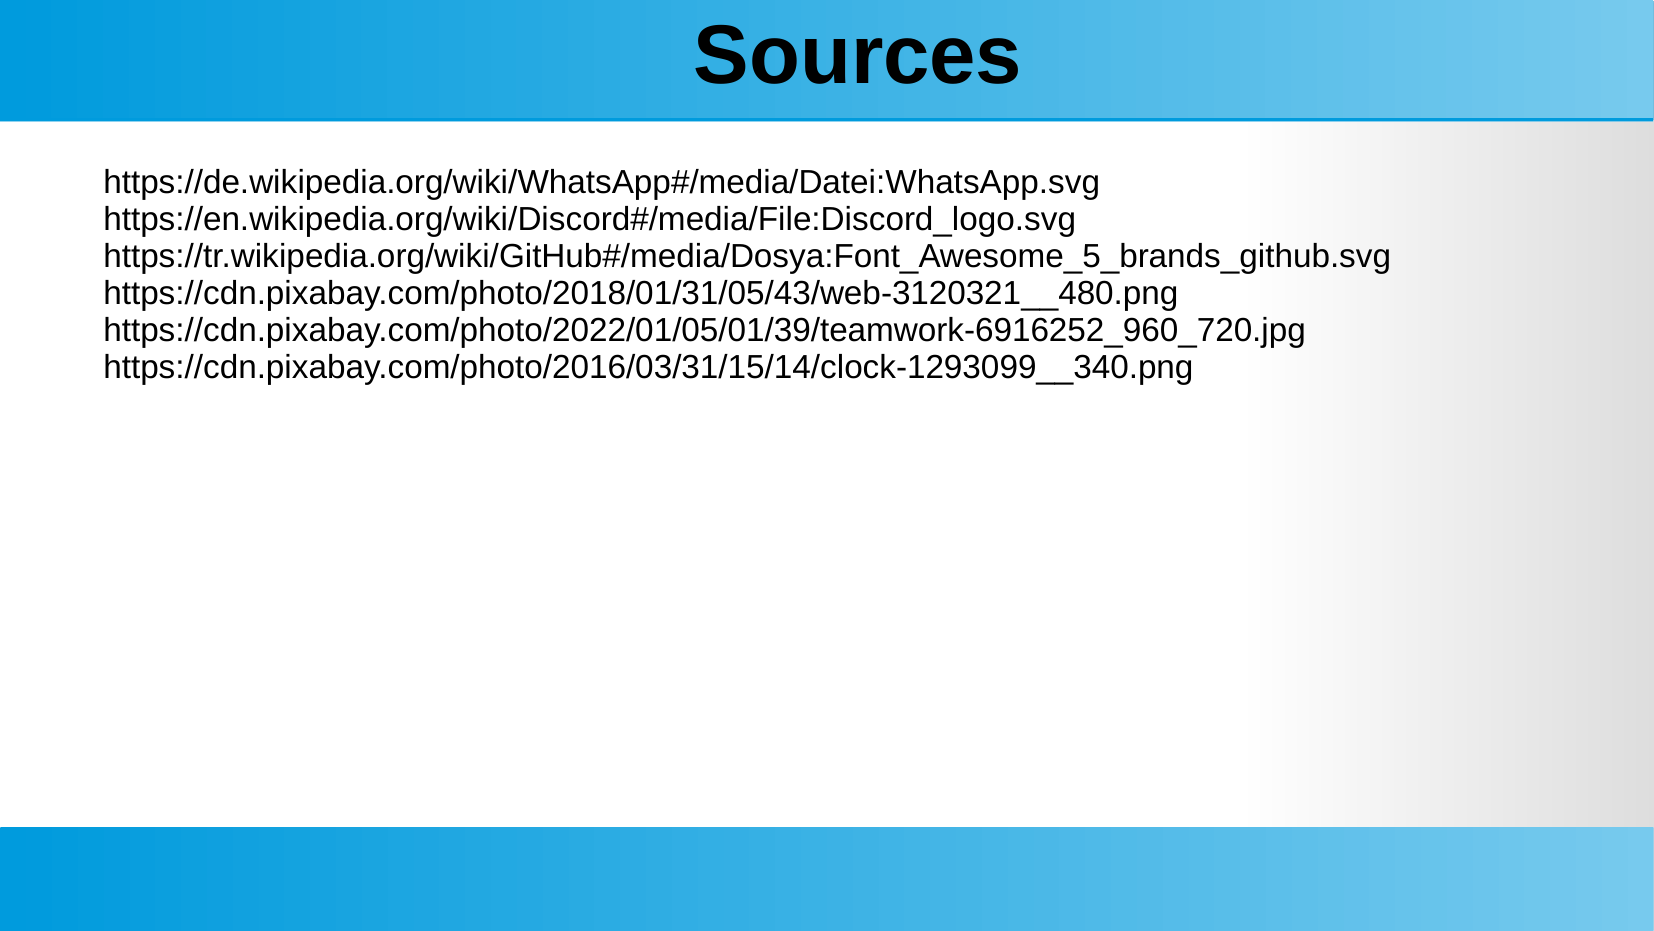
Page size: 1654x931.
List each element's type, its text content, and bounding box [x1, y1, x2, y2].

text_box Sources [679, 1, 1654, 296]
text_box https://de.wikipedia.org/wiki/WhatsApp#/media/Datei:WhatsApp.svg https://en.wikipedia.org/wiki/Discord#/media/File:Discord_logo.svg https://tr.wikipedia.org/wiki/GitHub#/media/Dosya:Font_Awesome_5_brands_github.svg https://cdn.pixabay.com/photo/2018/01/31/05/43/web-3120321__480.png https://cdn.pixabay.com/photo/2022/01/05/01/39/teamwork-6916252_960_720.jpg https://cdn.pixabay.com/photo/2016/03/31/15/14/clock-1293099__340.png [88, 155, 1565, 616]
